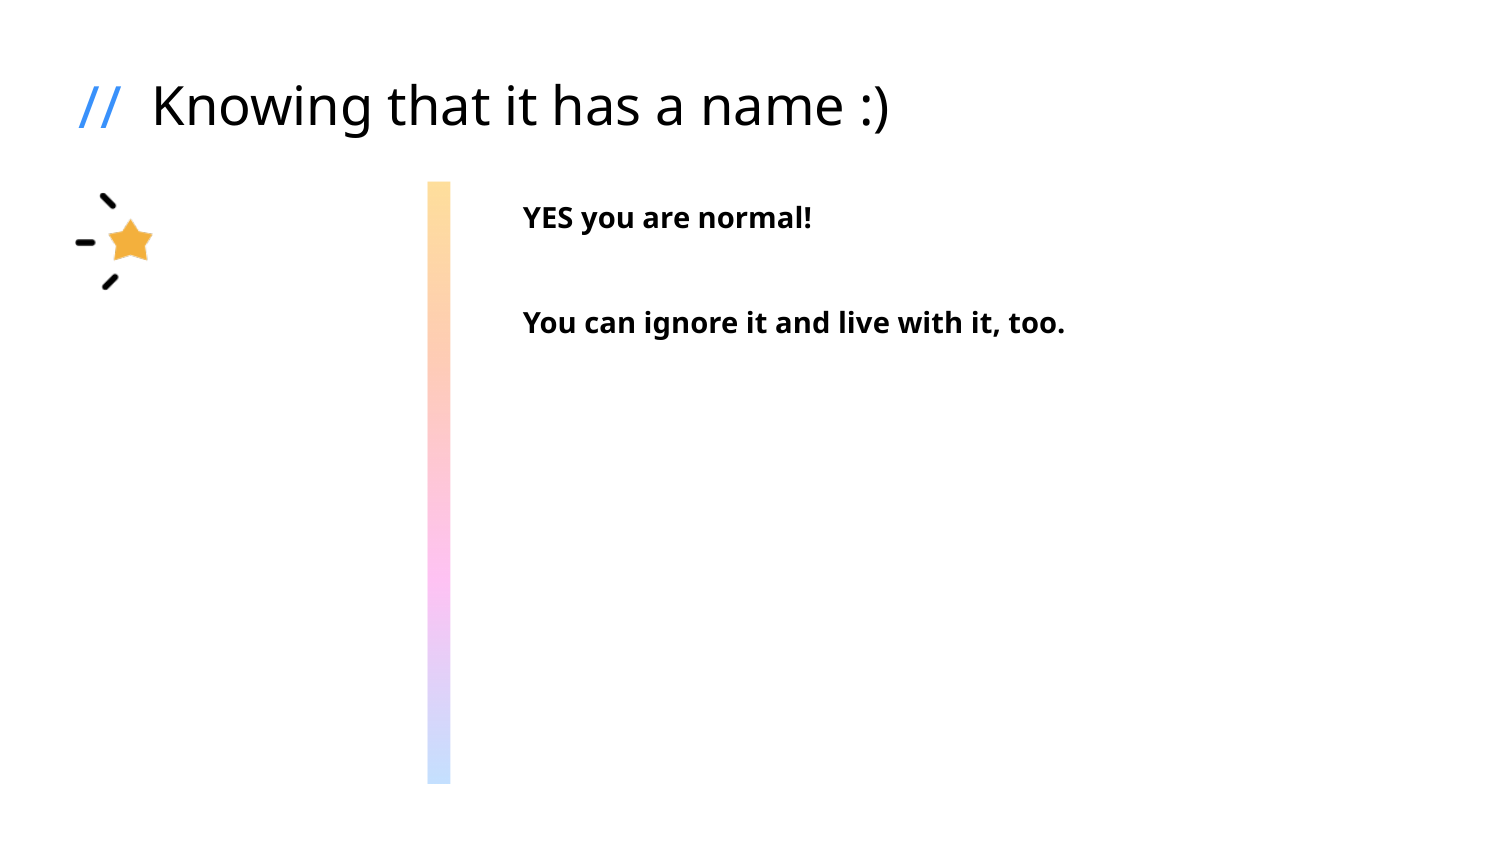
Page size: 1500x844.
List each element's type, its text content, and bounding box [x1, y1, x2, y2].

picture [75, 192, 153, 291]
picture [428, 182, 451, 784]
list YES you are normal! You can ignore it and live with it, too. [522, 192, 1413, 494]
title Knowing that it has a name :) [151, 71, 1413, 156]
